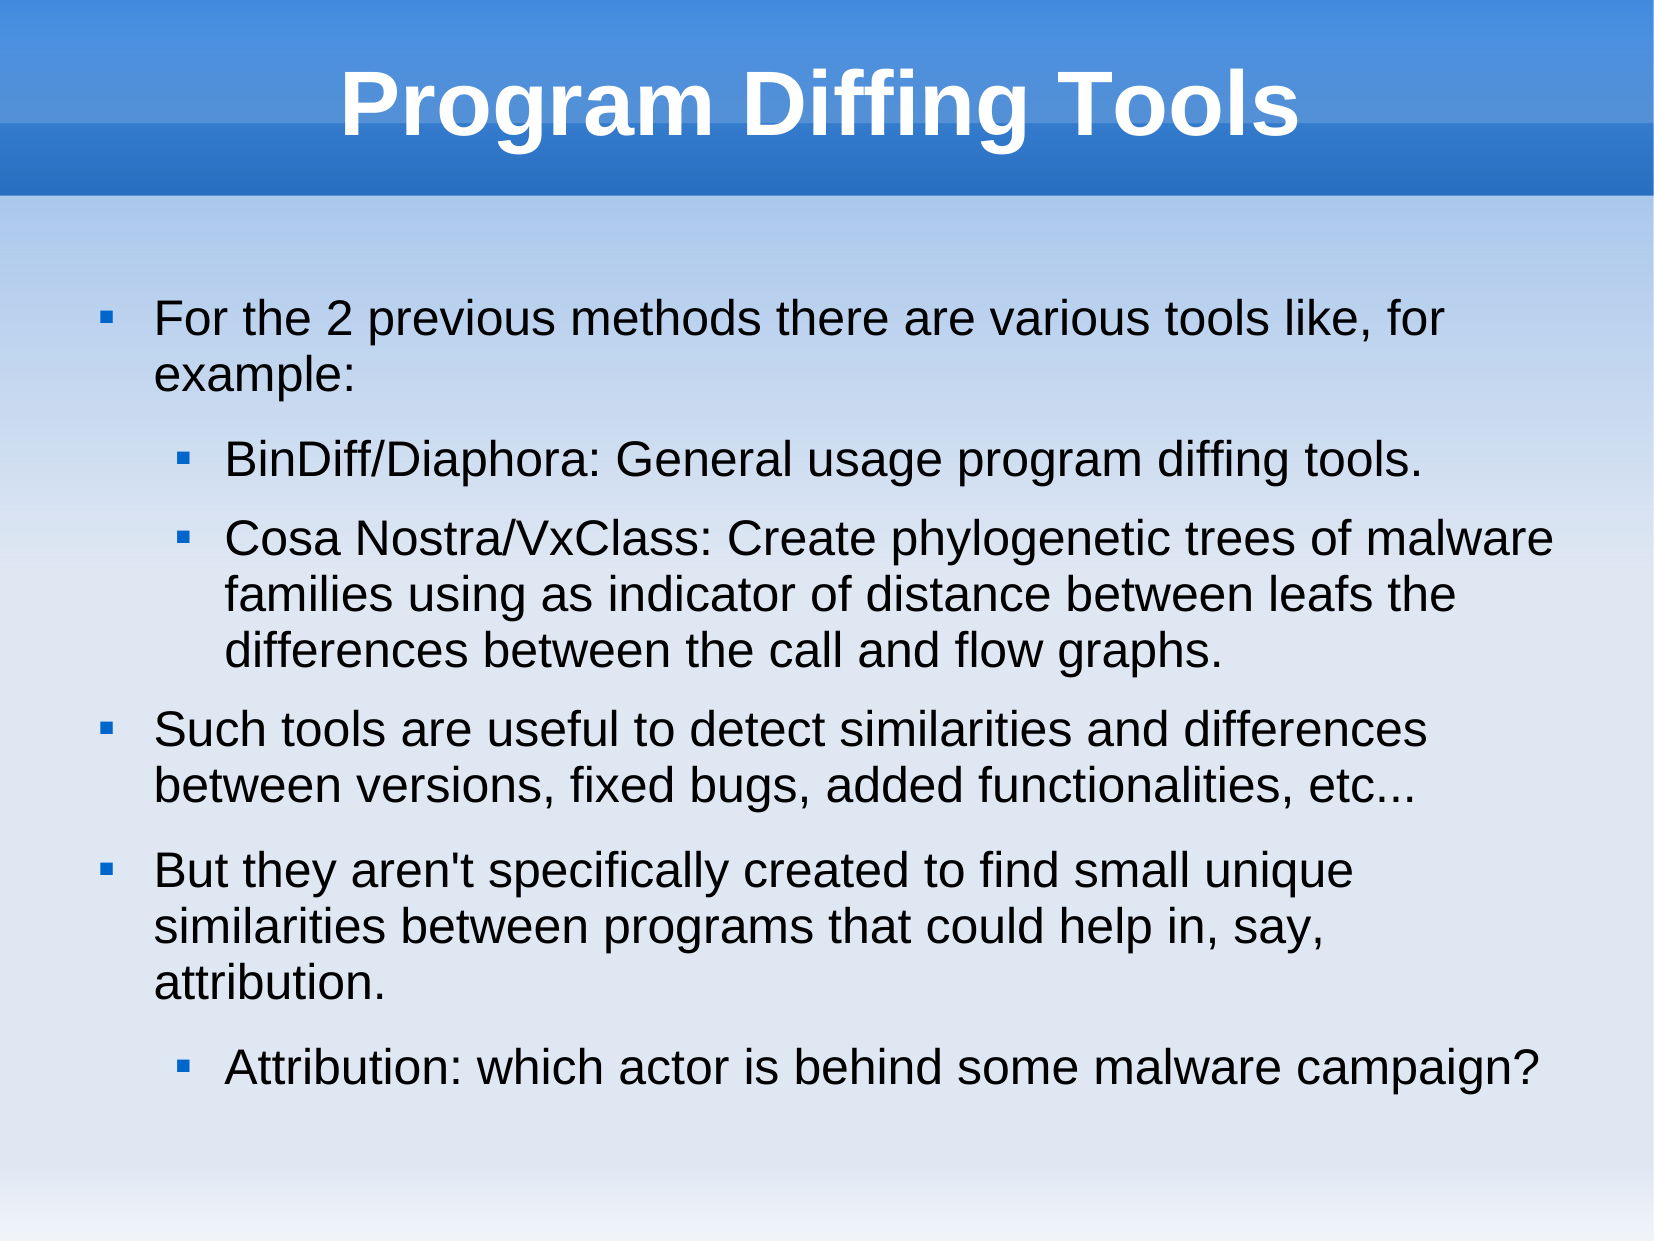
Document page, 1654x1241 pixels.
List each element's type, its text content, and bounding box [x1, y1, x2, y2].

title Program Diffing Tools [76, 0, 1565, 208]
list For the 2 previous methods there are various tools like, for example: BinDiff/Diaphora: General usage program diffing tools. Cosa Nostra/VxClass: Create phylogenetic trees of malware families using as indicator of distance between leafs the differences between the call and flow graphs. Such tools are useful to detect similarities and differences between versions, fixed bugs, added functionalities, etc... But they aren't specifically created to find small unique similarities between programs that could help in, say, attribution. Attribution: which actor is behind some malware campaign? [82, 290, 1571, 1109]
picture [0, 0, 1654, 1241]
